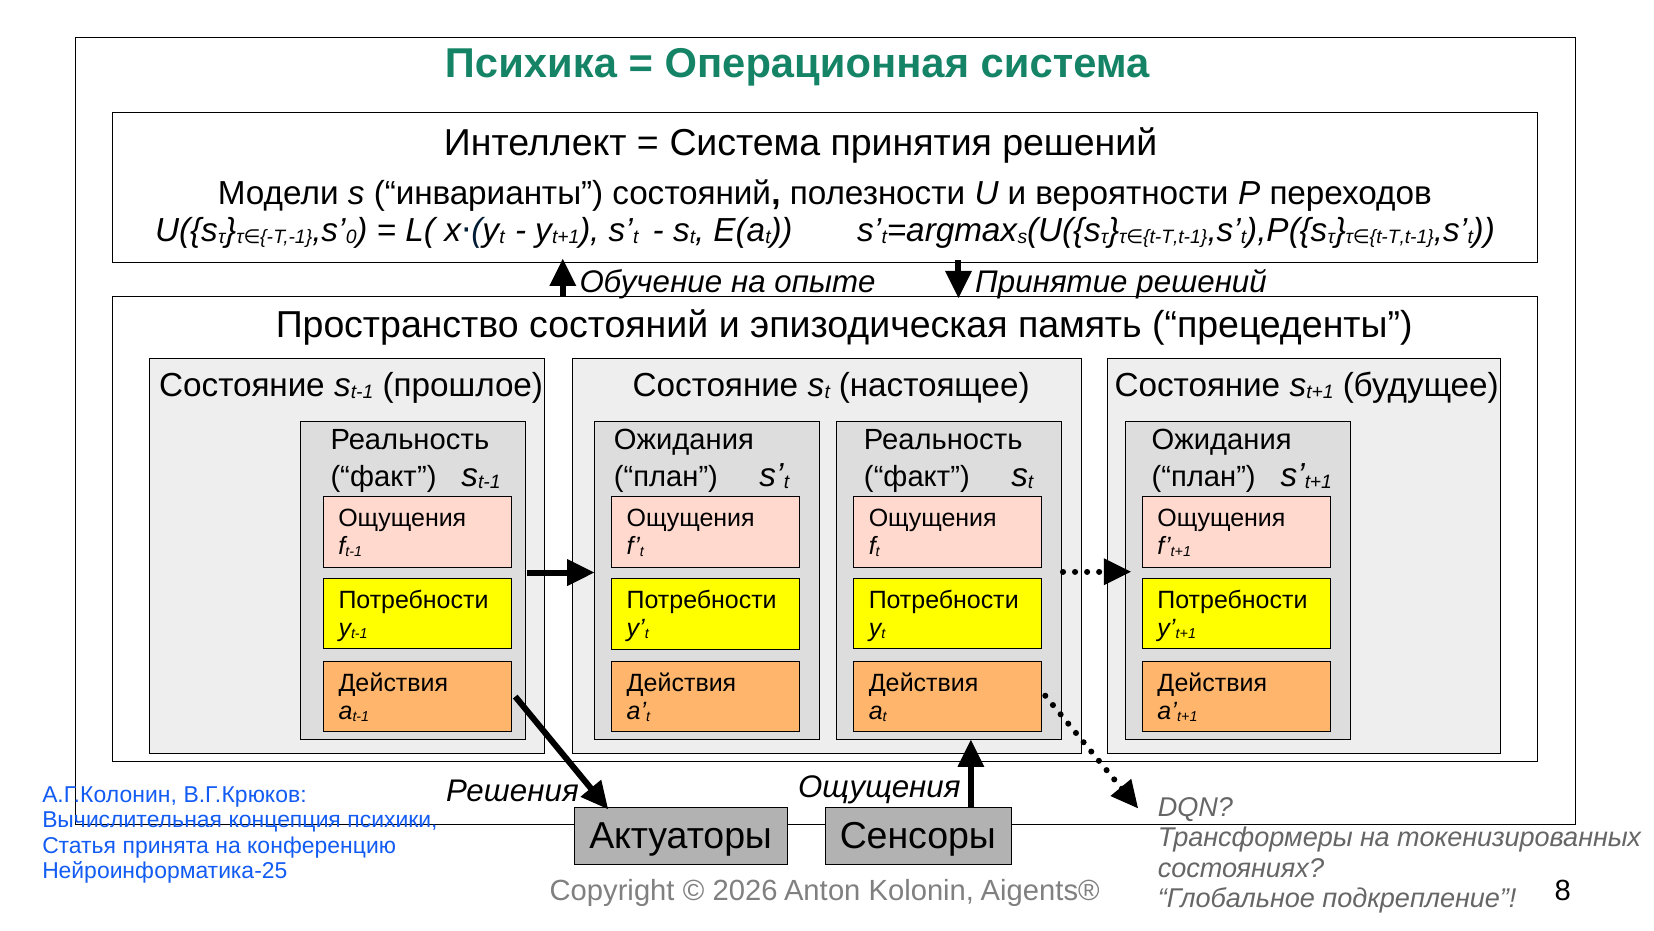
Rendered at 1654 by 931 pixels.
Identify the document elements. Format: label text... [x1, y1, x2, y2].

text_box Пространство состояний и эпизодическая память (“прецеденты”) [261, 296, 1429, 354]
text_box Действия a’t [611, 661, 800, 732]
text_box Реальность (“факт”) st-1 [315, 415, 515, 501]
text_box Решения [431, 765, 595, 816]
text_box Действия at [853, 661, 1042, 732]
text_box Реальность (“факт”) st [849, 415, 1051, 501]
text_box [1107, 411, 1501, 754]
text_box Актуаторы [574, 807, 788, 865]
text_box Принятие решений [960, 256, 1281, 307]
text_box Ощущения f’t [611, 496, 800, 568]
text_box [149, 411, 545, 754]
text_box Потребности y’t [611, 578, 800, 650]
text_box [572, 358, 1082, 754]
text_box Ожидания (“план”) s’t [599, 415, 804, 501]
text_box Потребности y’t+1 [1142, 578, 1331, 649]
text_box Действия a’t+1 [1142, 661, 1331, 732]
text_box Состояние st-1 (прошлое) [144, 359, 559, 411]
text_box Обучение на опыте [564, 256, 890, 307]
text_box А.Г.Колонин, В.Г.Крюков: Вычислительная концепция психики, Статья принята на конференцию Нейроинформатика-25 [27, 773, 453, 891]
text_box Ожидания (“план”) s’t+1 [1136, 415, 1347, 501]
text_box Ощущения f’t+1 [1142, 496, 1331, 568]
text_box Ощущения ft-1 [323, 496, 512, 568]
text_box Состояние st+1 (будущее) [1099, 359, 1514, 411]
text_box Модели s (“инварианты”) состояний, полезности U и вероятности P переходов U({sτ}τ∈{-Τ,-1}​,s’0) = L( x⋅(yt - yt+1), s’t - st, E(at)) s’t=argmaxs(U({sτ}τ∈{t-Τ,t-1}​,s’t),P({sτ}τ∈{t-Τ,t-1}​,s’t)) [112, 154, 1538, 269]
text_box Ощущения ft [853, 496, 1042, 568]
text_box Интеллект = Система принятия решений [429, 113, 1173, 154]
text_box Психика = Операционная система [278, 31, 1317, 96]
text_box Потребности yt-1 [323, 578, 512, 649]
text_box Состояние st (настоящее) [618, 359, 1051, 411]
text_box Действия at-1 [323, 661, 512, 732]
text_box Ощущения [783, 762, 976, 814]
text_box Потребности yt [853, 578, 1042, 649]
text_box DQN? Трансформеры на токенизированных состояниях? “Глобальное подкрепление”! [1143, 784, 1654, 921]
text_box Сенсоры [825, 807, 1012, 865]
